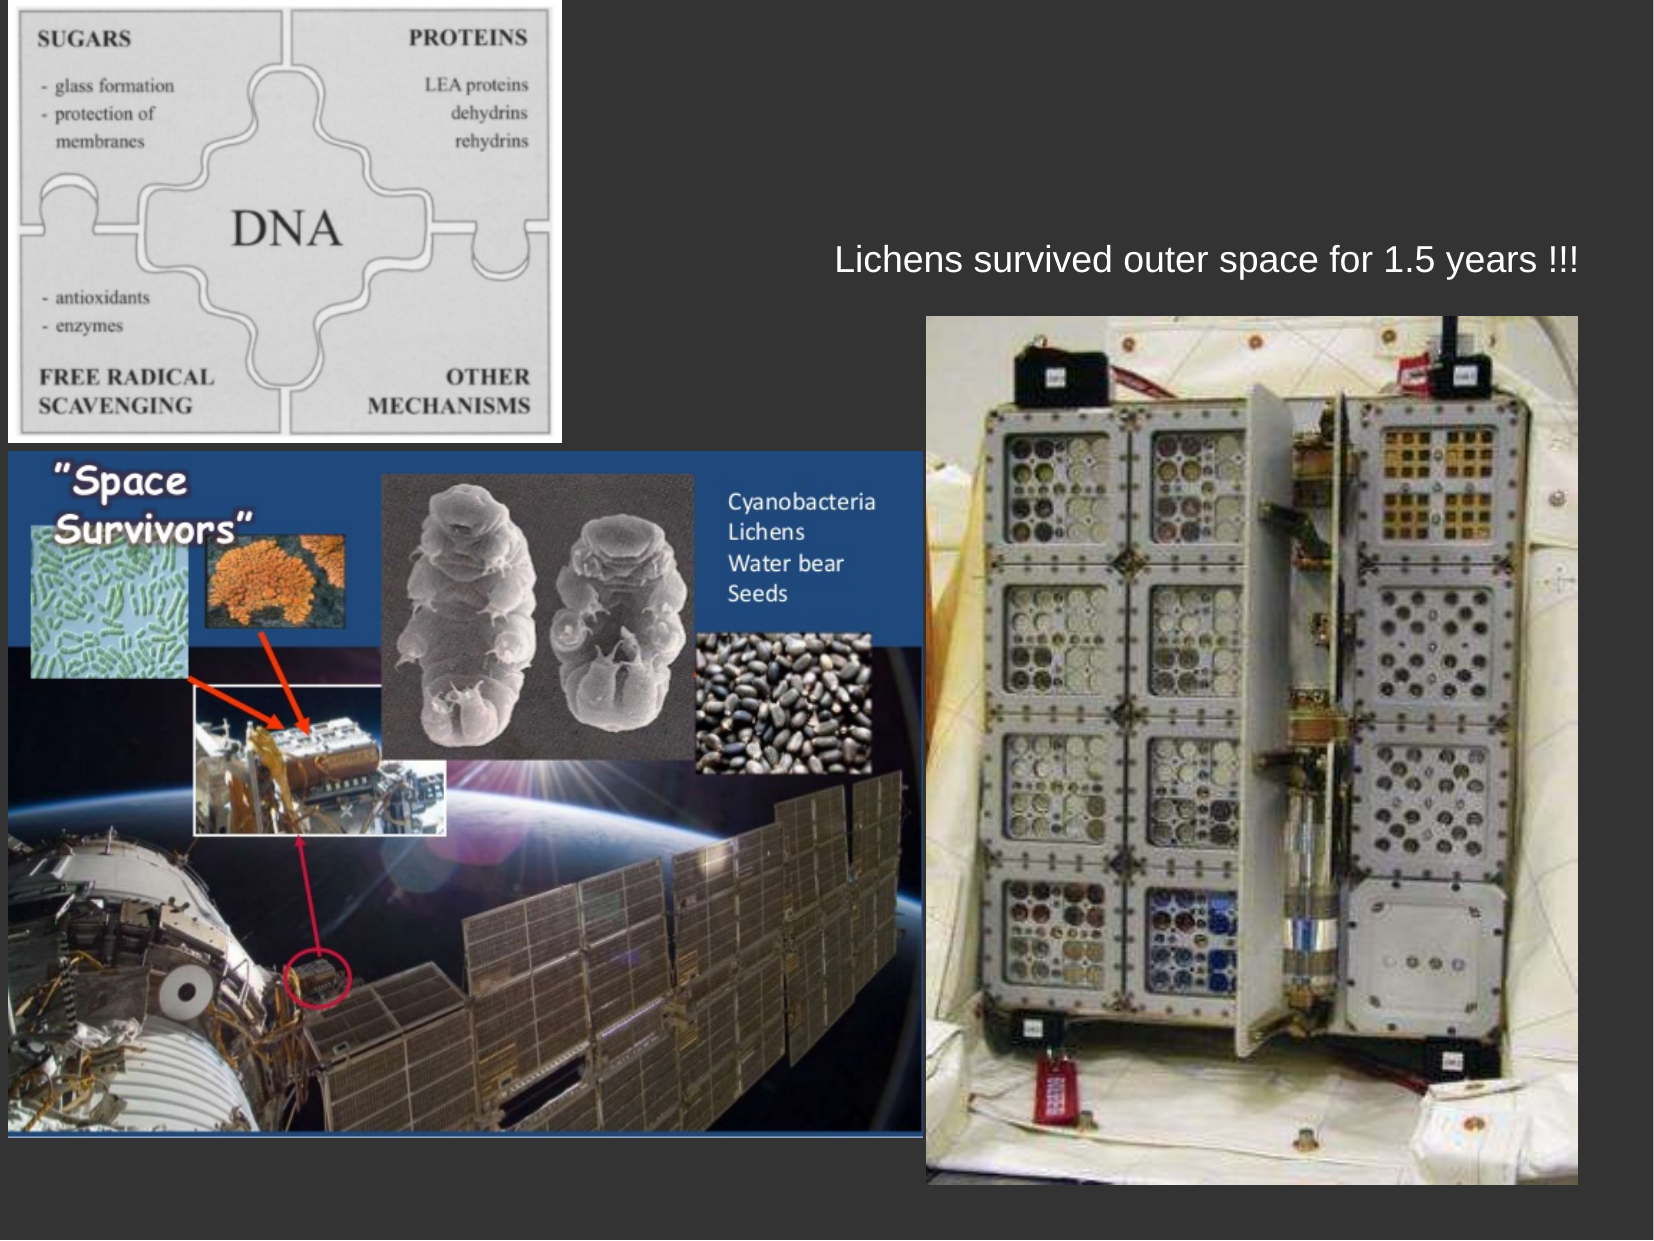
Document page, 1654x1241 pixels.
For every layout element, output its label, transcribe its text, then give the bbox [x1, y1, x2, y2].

picture [8, 451, 923, 1138]
picture [8, 0, 562, 443]
text_box Lichens survived outer space for 1.5 years !!! [819, 231, 1654, 289]
picture [926, 316, 1578, 1185]
